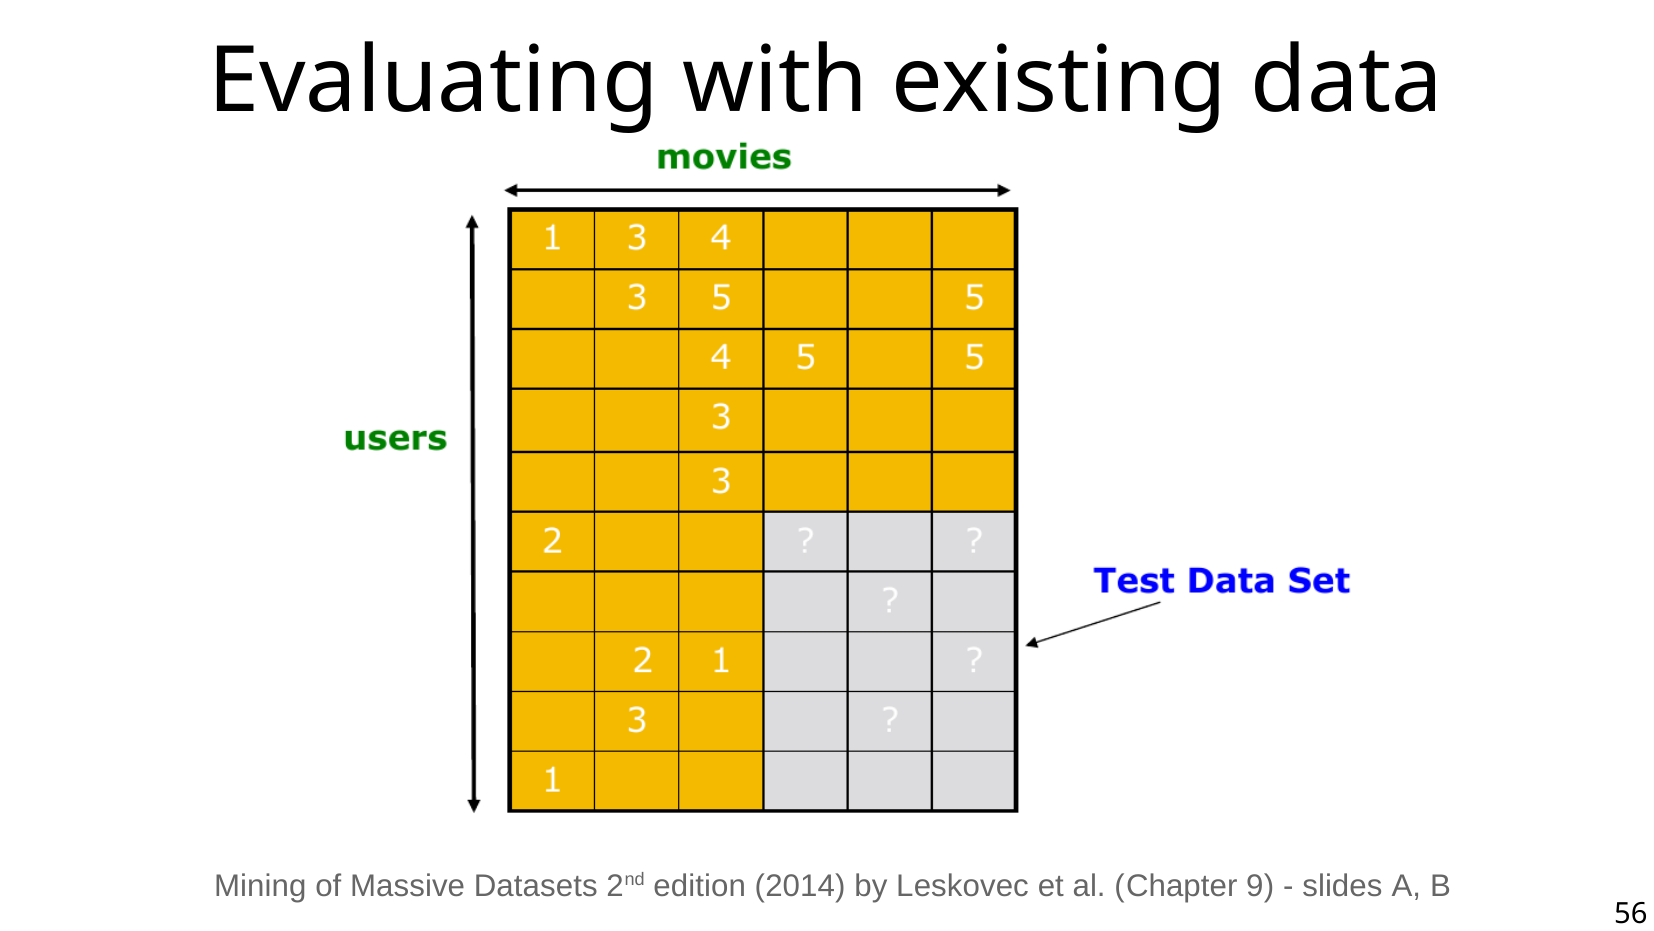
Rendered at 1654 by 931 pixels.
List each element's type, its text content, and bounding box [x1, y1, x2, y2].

text_box Mining of Massive Datasets 2nd edition (2014) by Leskovec et al. (Chapter 9) - slides A, B [81, 860, 1584, 919]
picture [332, 137, 1374, 828]
title Evaluating with existing data [82, 1, 1571, 151]
